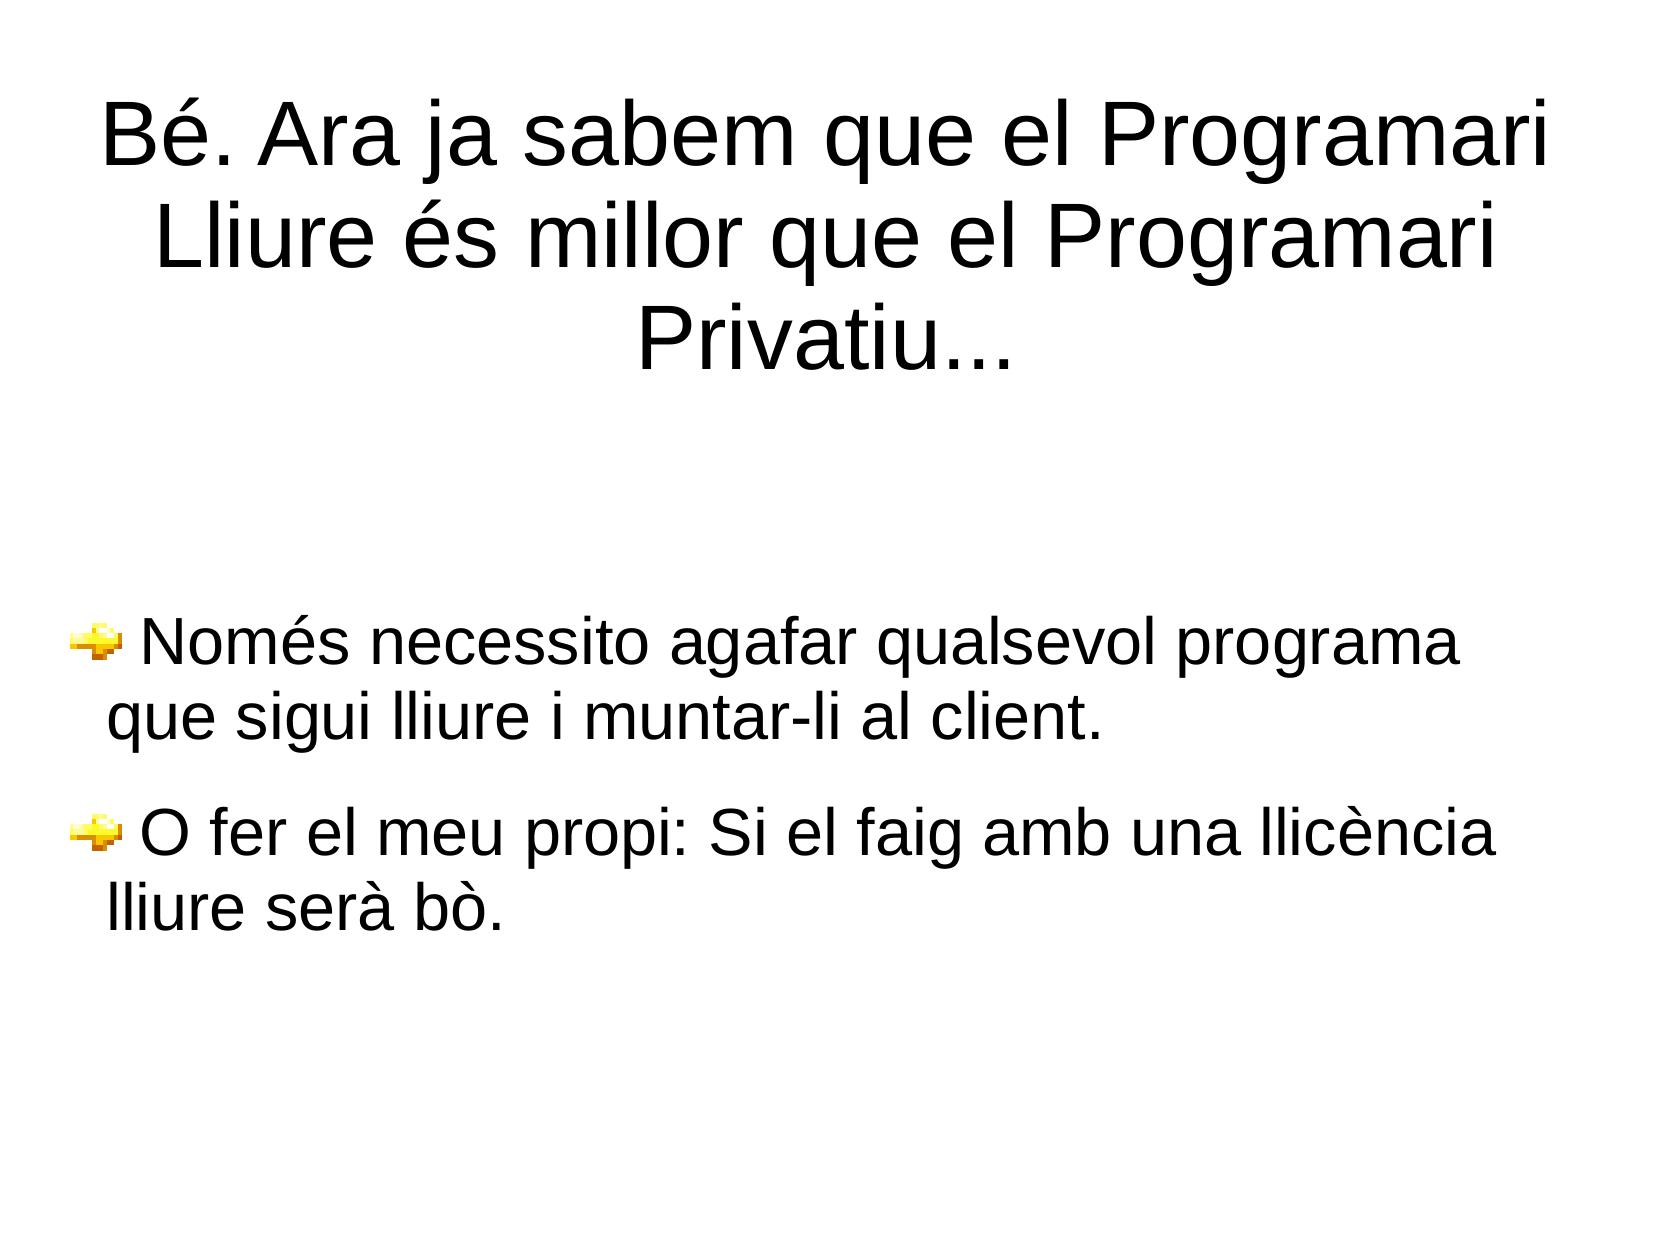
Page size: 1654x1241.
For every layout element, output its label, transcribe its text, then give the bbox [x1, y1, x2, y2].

text_box Només necessito agafar qualsevol programa que sigui lliure i muntar-li al client. O fer el meu propi: Si el faig amb una llicència lliure serà bò. [70, 414, 1560, 1134]
title Bé. Ara ja sabem que el Programari Lliure és millor que el Programari Privatiu... [82, 0, 1571, 473]
